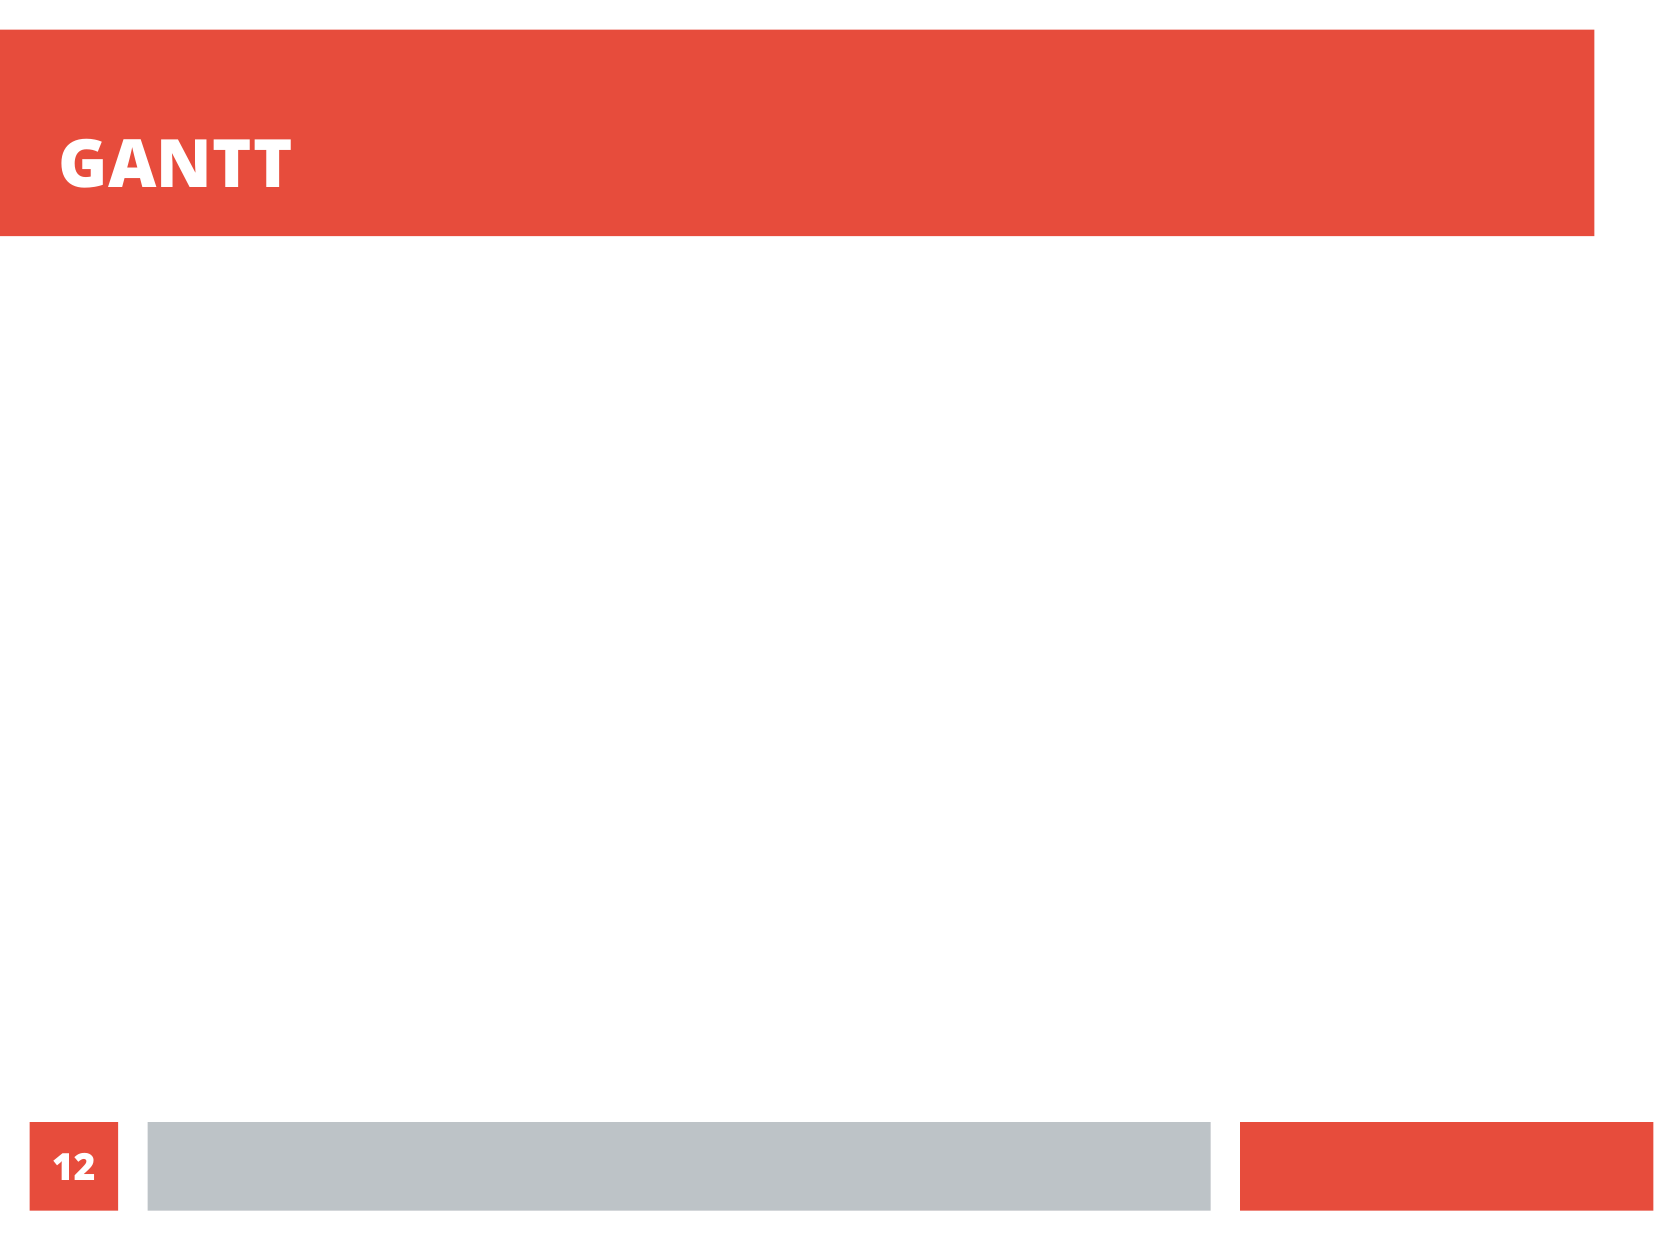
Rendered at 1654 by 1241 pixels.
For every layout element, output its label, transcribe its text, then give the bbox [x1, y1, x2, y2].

title GANTT [59, 59, 1595, 207]
